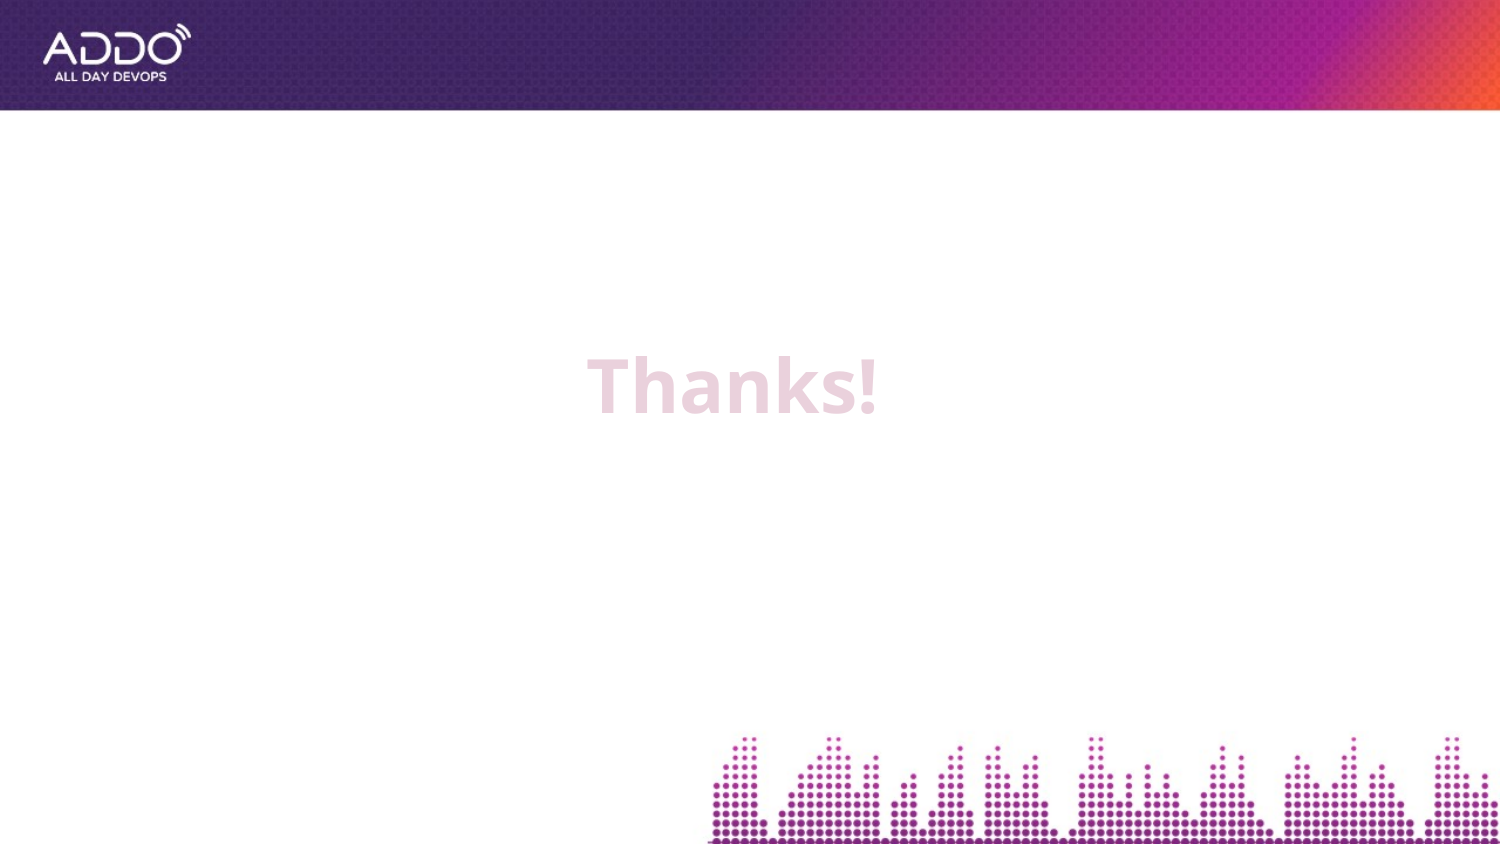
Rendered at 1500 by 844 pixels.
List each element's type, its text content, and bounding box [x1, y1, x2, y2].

picture [0, 0, 1500, 844]
text_box Thanks! [571, 309, 986, 433]
